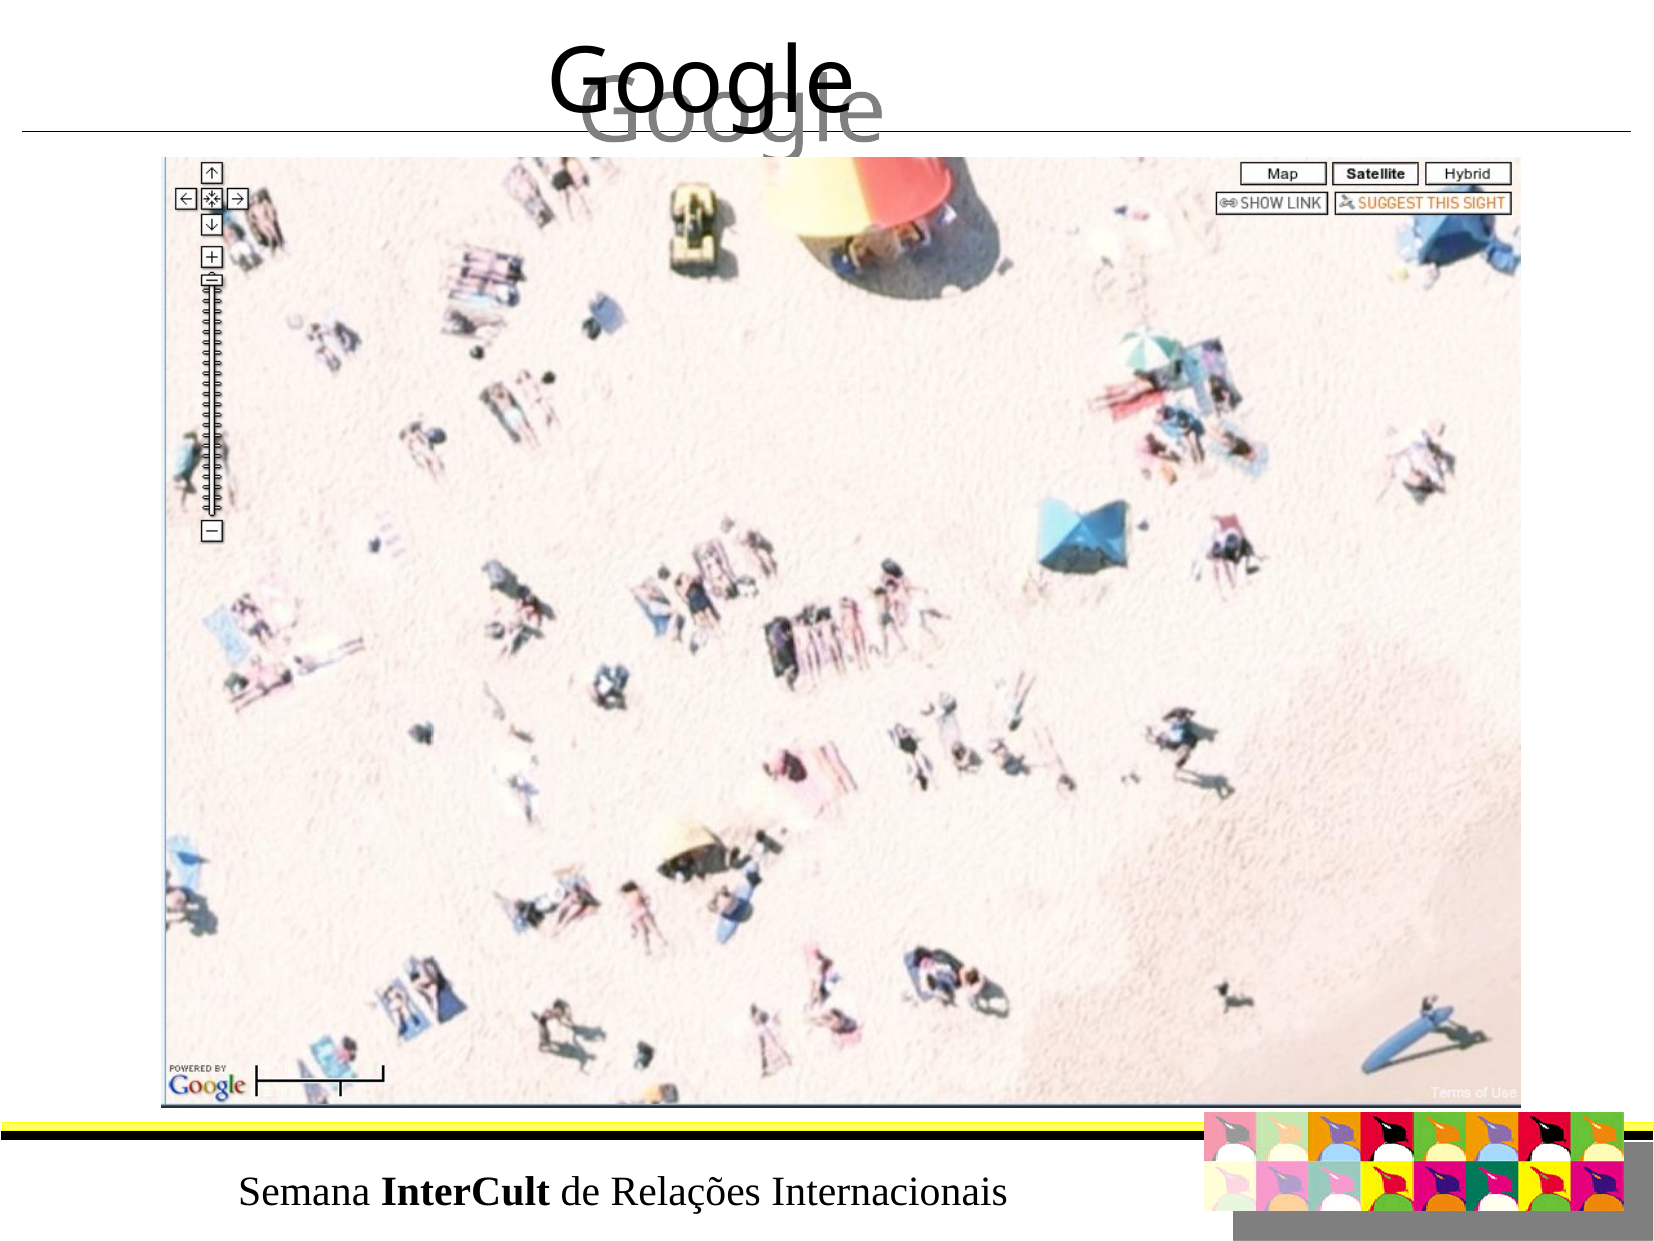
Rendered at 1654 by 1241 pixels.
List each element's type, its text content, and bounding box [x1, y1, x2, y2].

chart [1204, 1112, 1624, 1211]
text_box Google Earth [546, 14, 1068, 125]
text_box [1, 1122, 1204, 1140]
text_box [1624, 1122, 1654, 1140]
text_box Semana InterCult de Relações Internacionais [238, 1168, 1009, 1217]
picture [161, 157, 1521, 1108]
